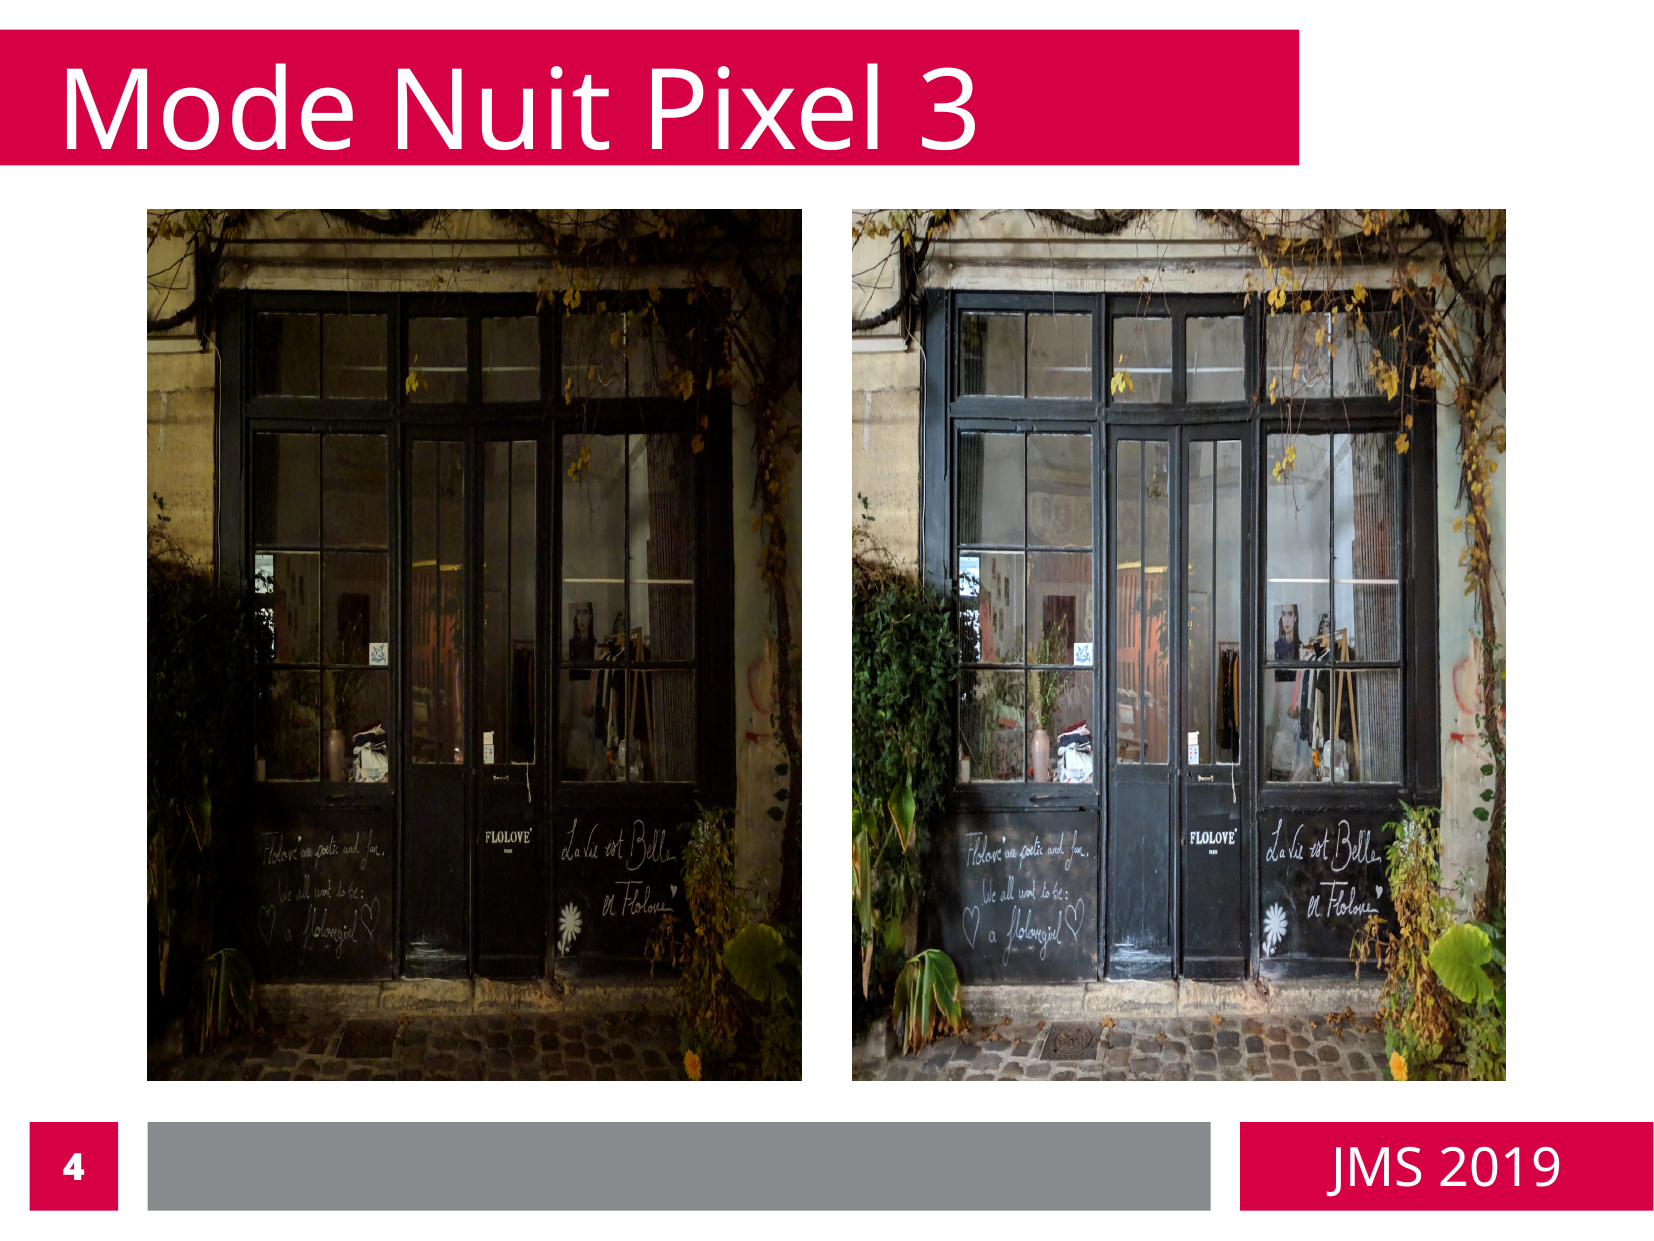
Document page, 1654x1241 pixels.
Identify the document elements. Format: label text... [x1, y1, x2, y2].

title Mode Nuit Pixel 3 [0, 29, 1229, 178]
picture [147, 209, 802, 1081]
picture [852, 209, 1506, 1081]
